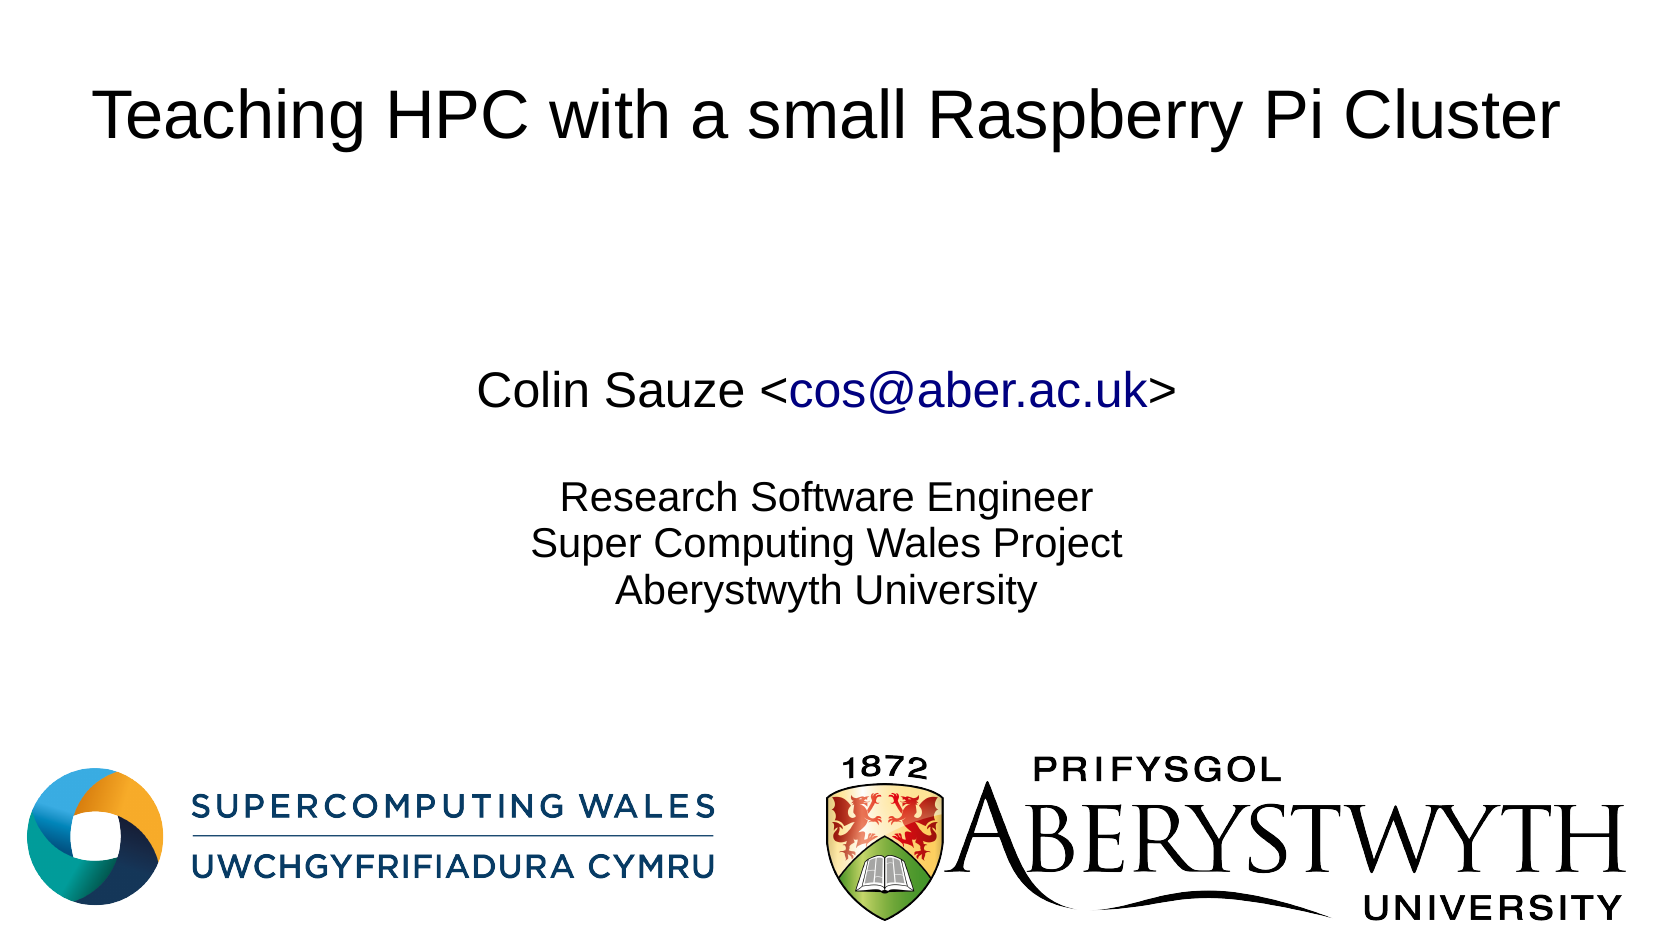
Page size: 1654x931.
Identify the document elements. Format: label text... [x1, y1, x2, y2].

title Teaching HPC with a small Raspberry Pi Cluster [82, 37, 1571, 193]
picture [826, 755, 1626, 921]
picture [11, 756, 730, 917]
subtitle Colin Sauze <cos@aber.ac.uk> Research Software Engineer Super Computing Wales Project Aberystwyth University [82, 217, 1571, 758]
